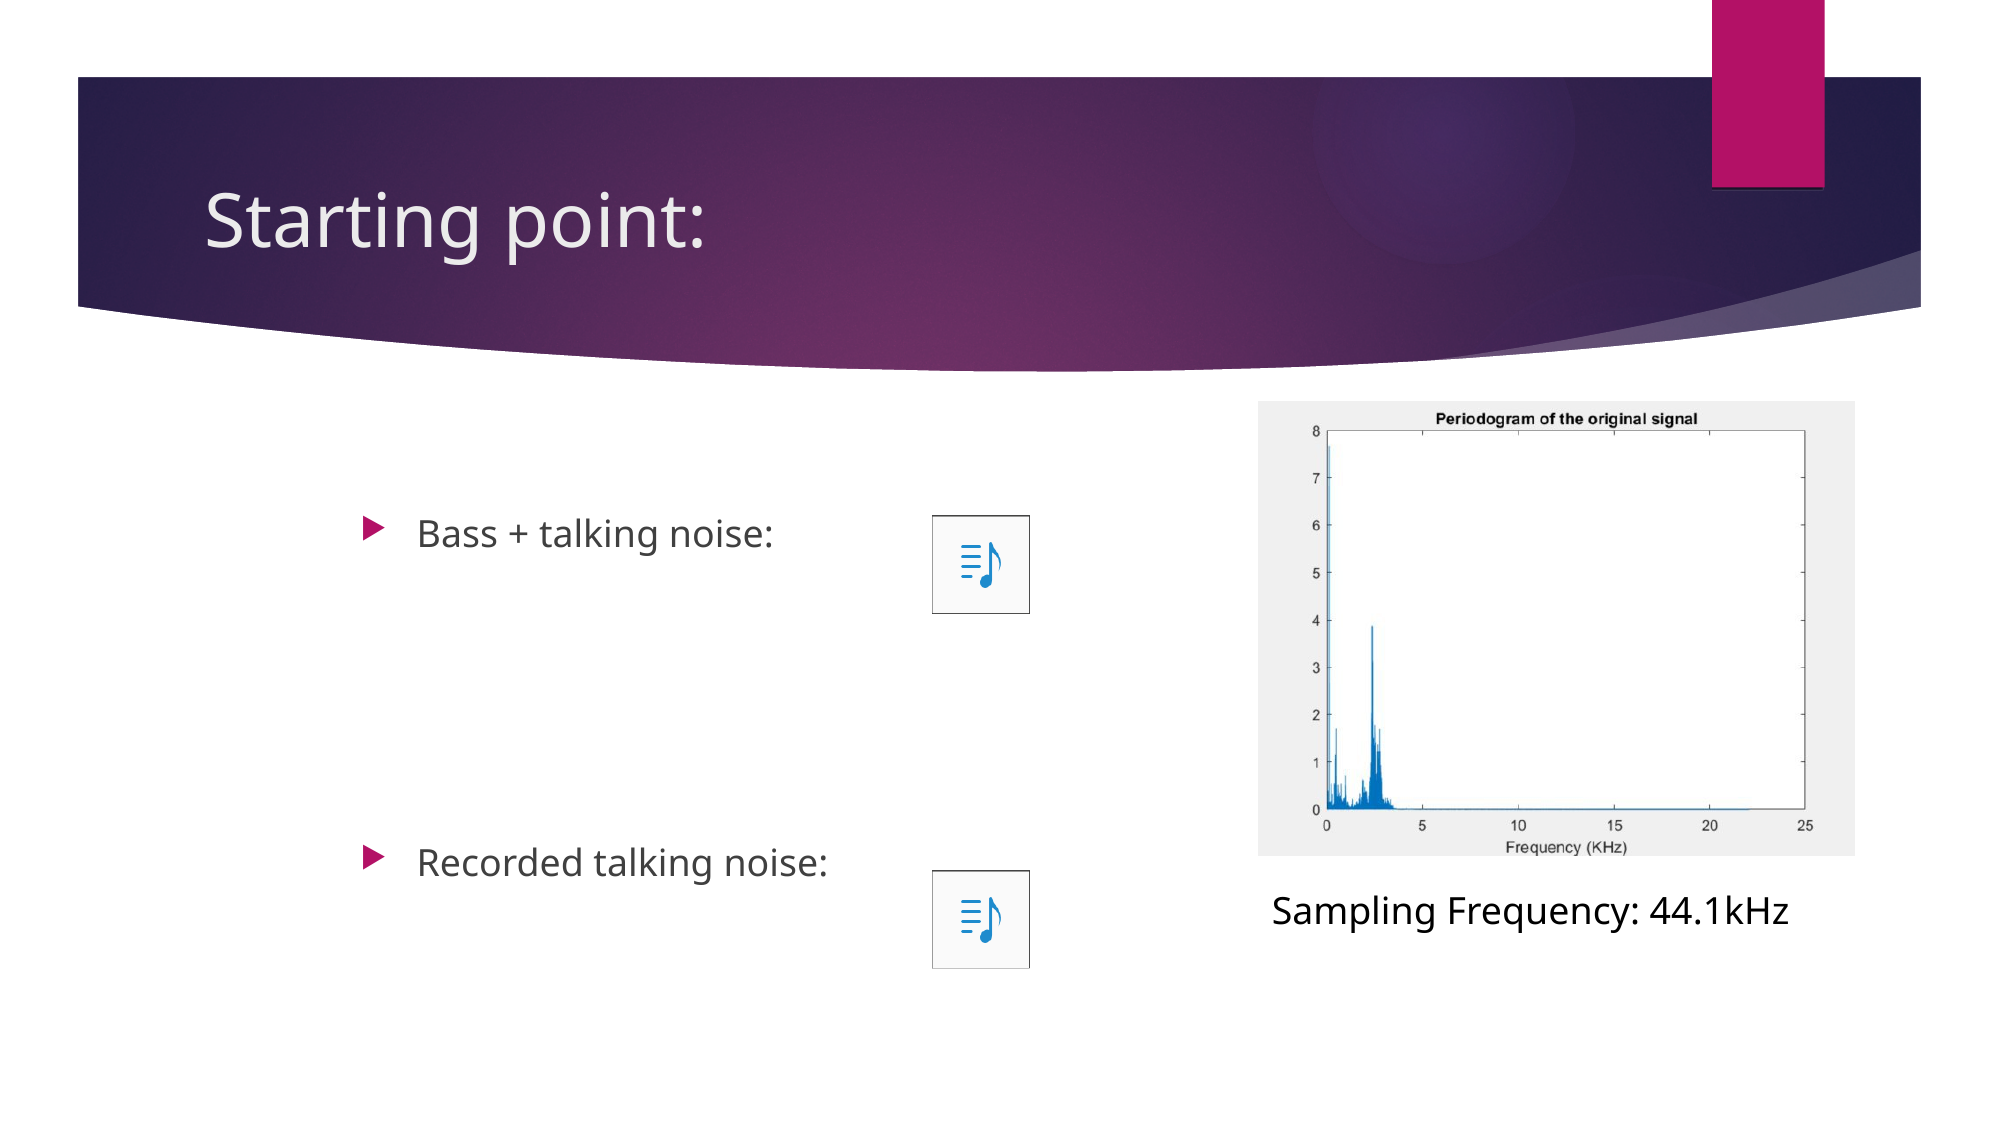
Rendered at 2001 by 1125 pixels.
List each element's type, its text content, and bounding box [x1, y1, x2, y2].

picture [1257, 400, 1855, 858]
text_box Sampling Frequency: 44.1kHz [1257, 880, 1851, 941]
text_box [930, 514, 1031, 615]
picture [79, 78, 1920, 371]
title Starting point: [189, 159, 1627, 276]
list Bass + talking noise: Recorded talking noise: [345, 502, 1173, 1063]
text_box [930, 869, 1031, 970]
